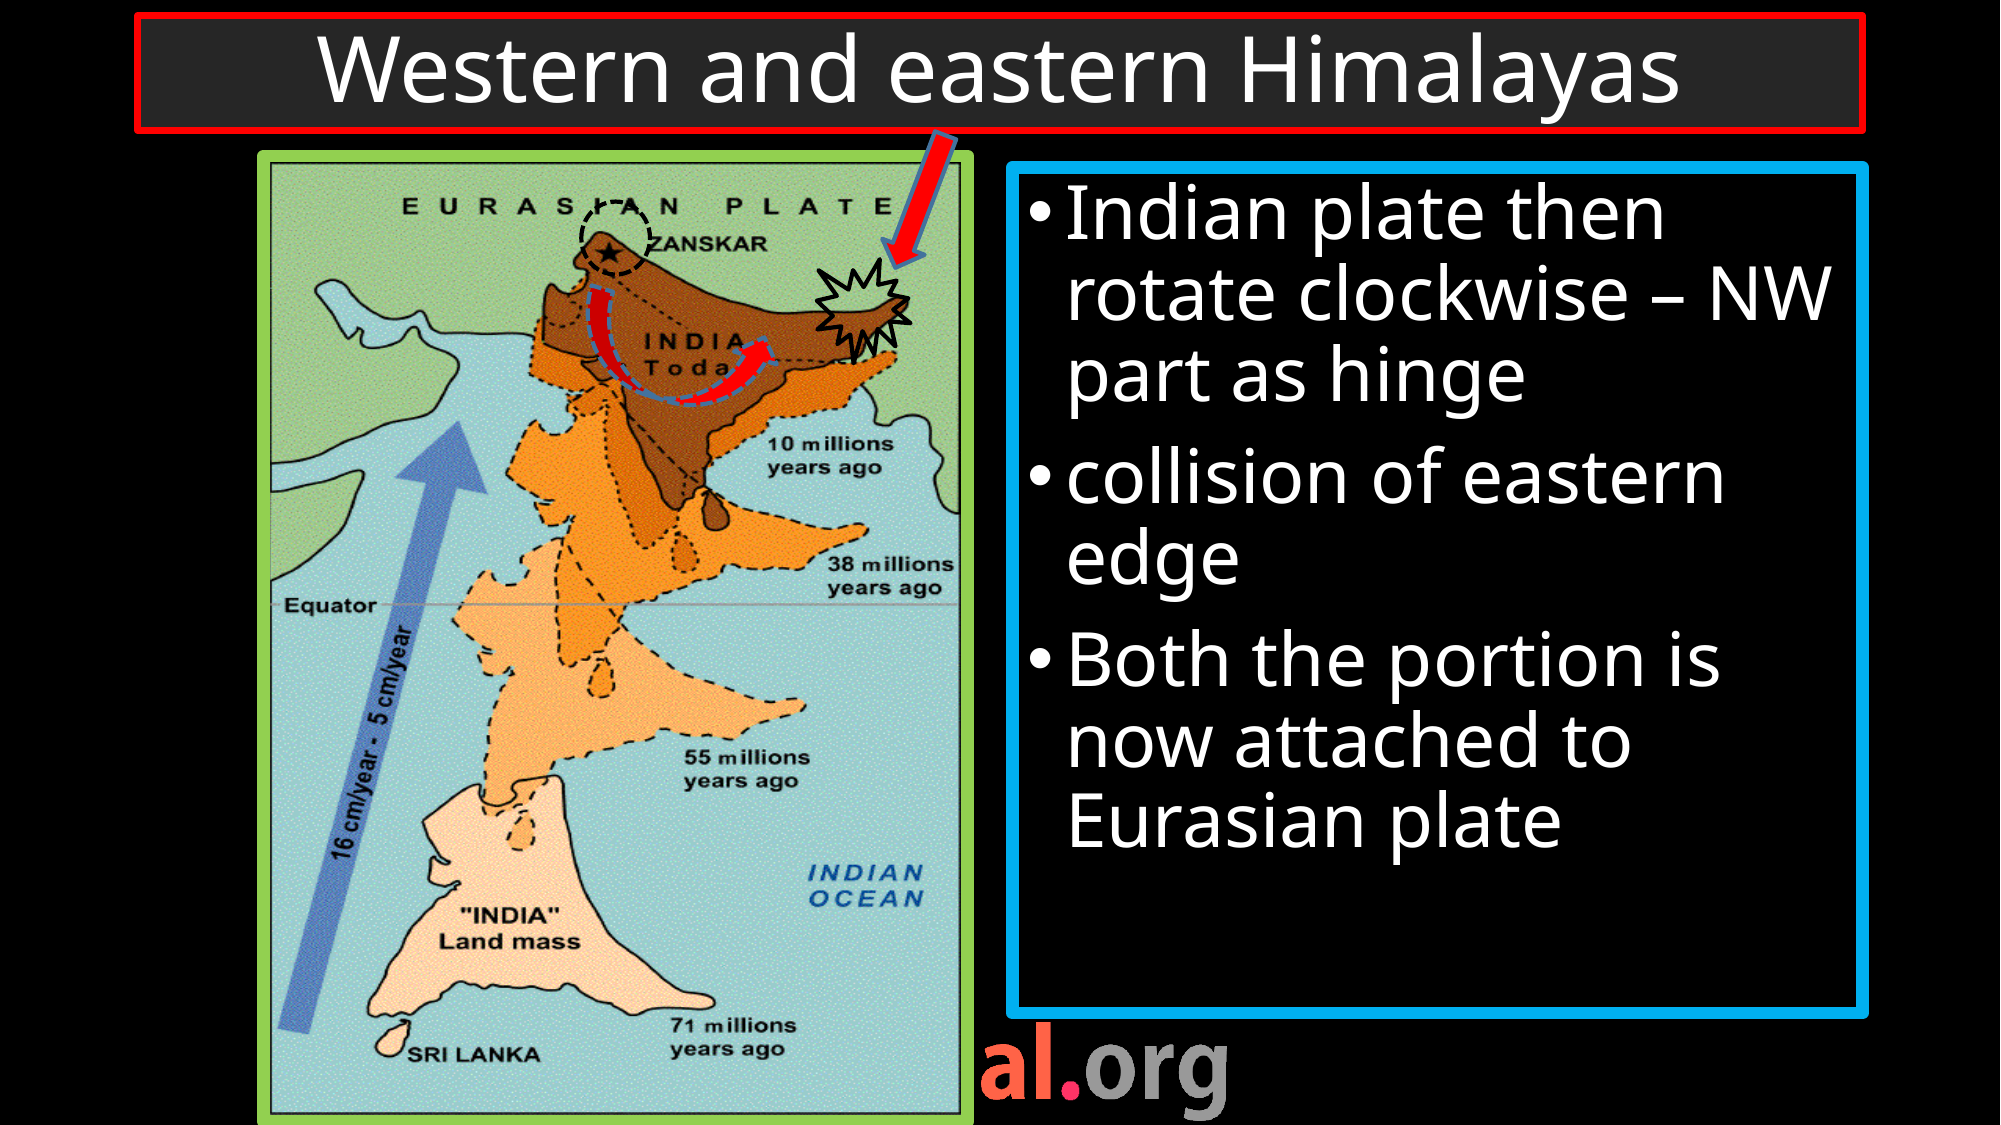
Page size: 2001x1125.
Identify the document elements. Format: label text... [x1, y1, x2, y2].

text_box [587, 285, 777, 405]
list Indian plate then rotate clockwise – NW part as hinge collision of eastern edge Both the portion is now attached to Eurasian plate [1012, 167, 1863, 1014]
text_box [882, 131, 957, 268]
picture [974, 1005, 1230, 1125]
title Western and eastern Himalayas [137, 15, 1863, 131]
picture [269, 162, 962, 1116]
